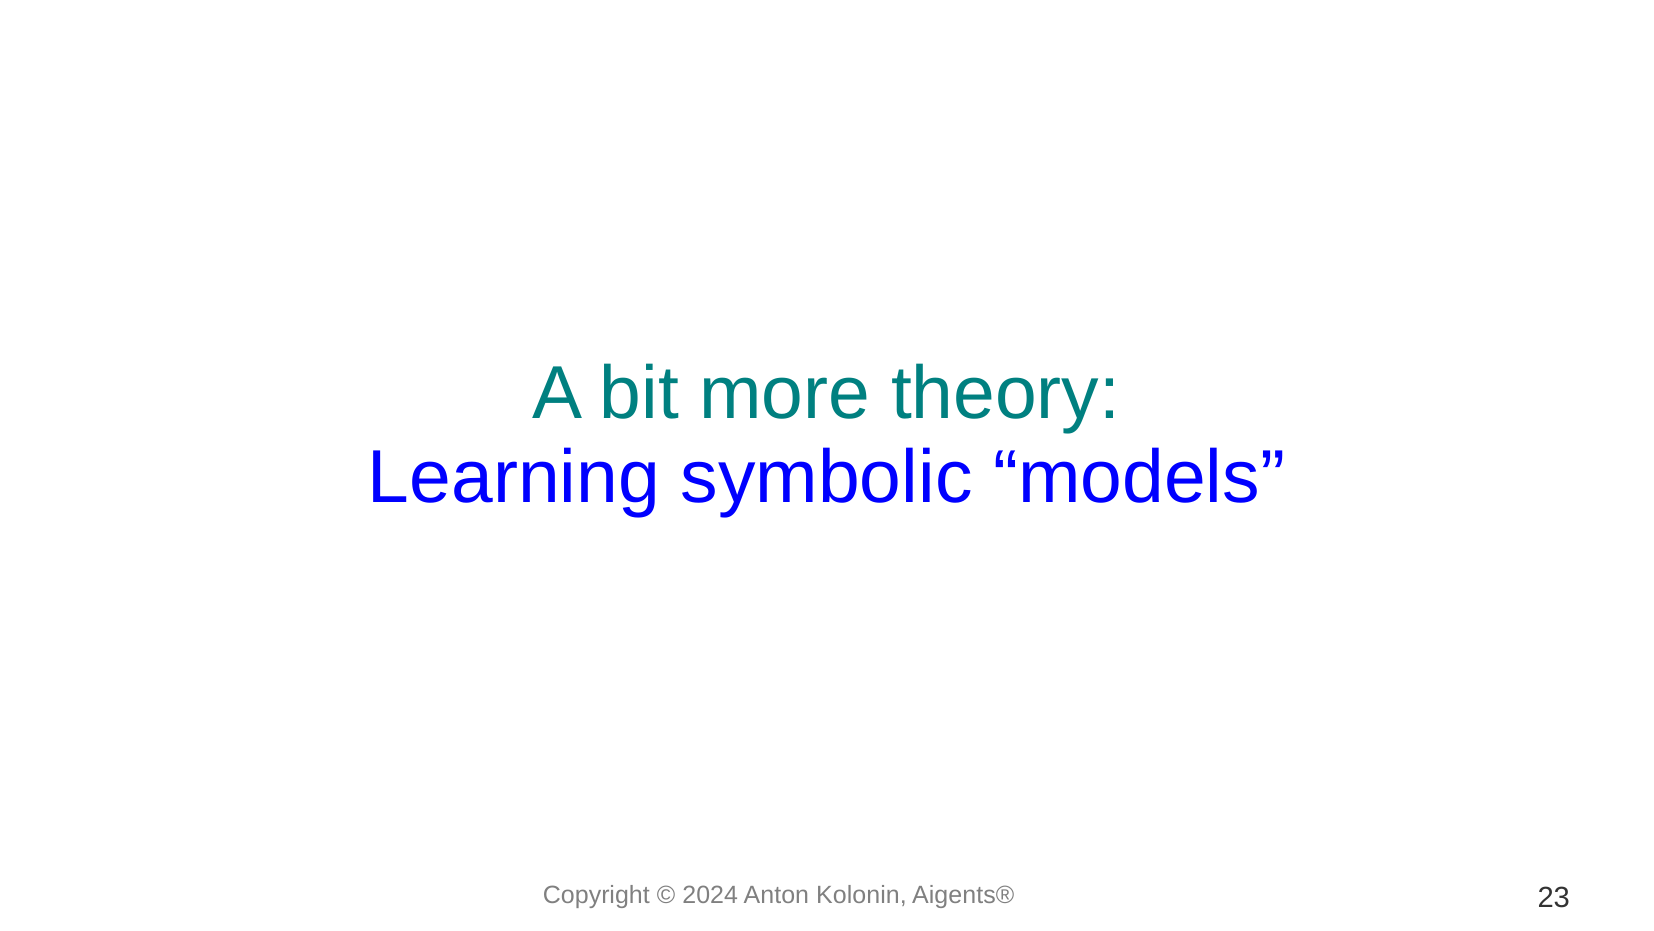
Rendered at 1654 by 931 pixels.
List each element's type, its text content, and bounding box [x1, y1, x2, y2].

text_box A bit more theory: Learning symbolic “models” [0, 343, 1654, 526]
